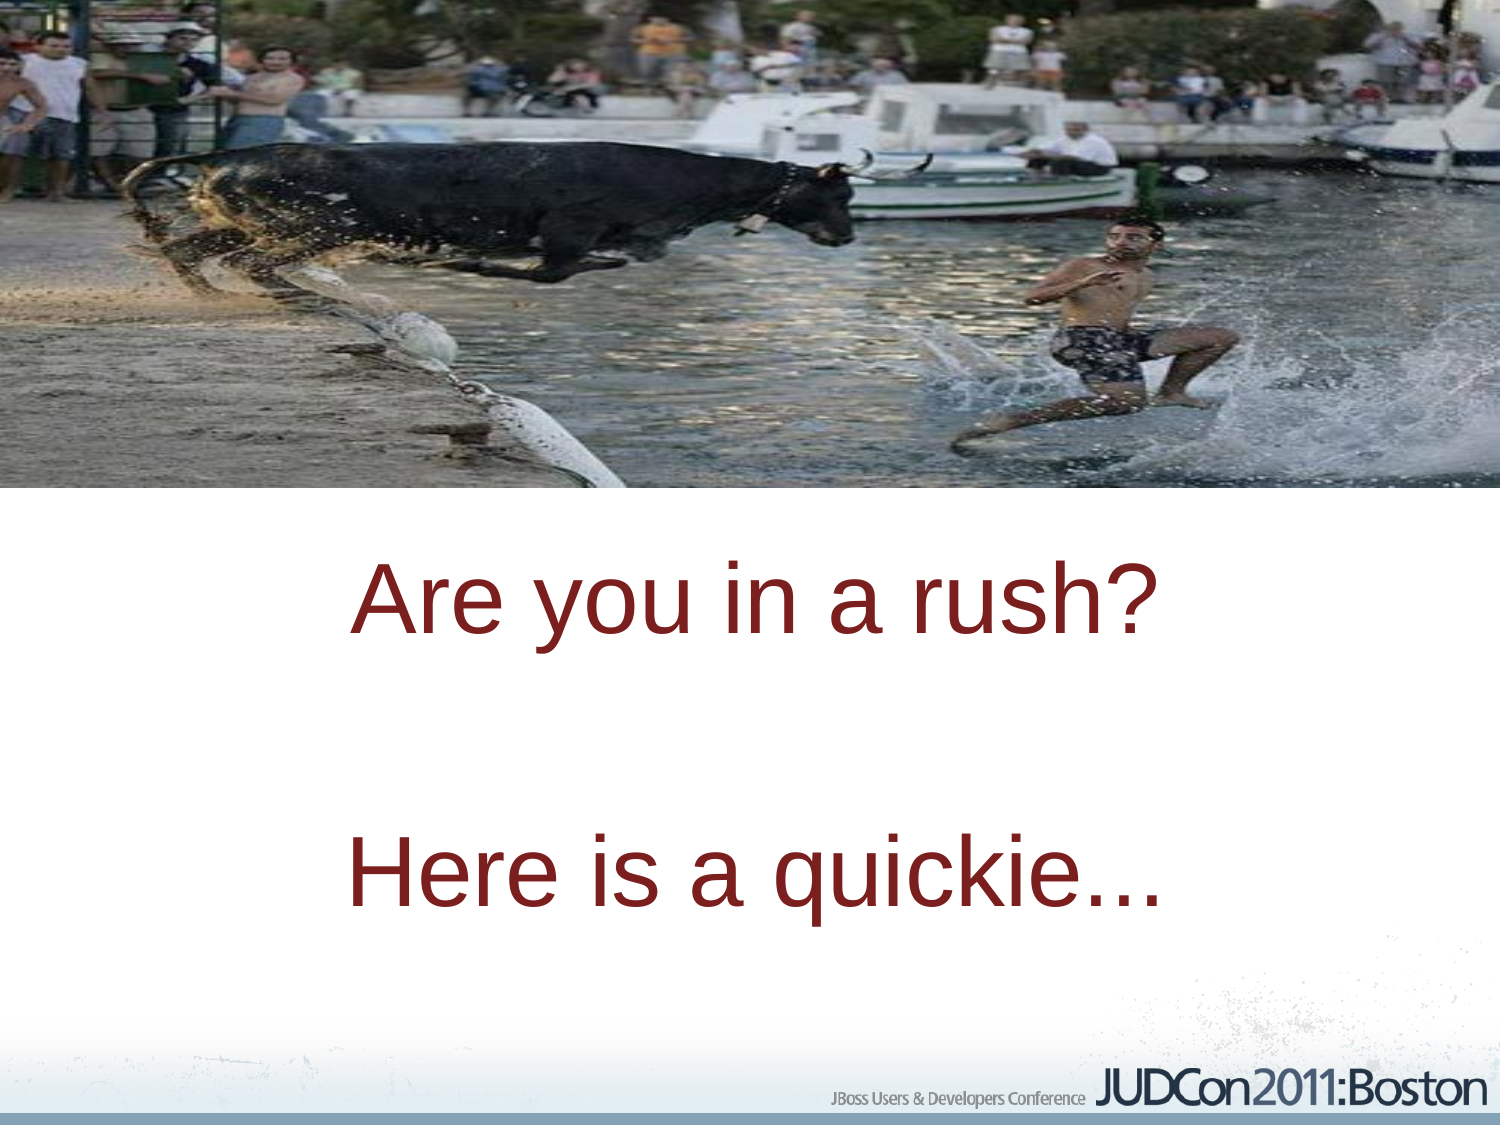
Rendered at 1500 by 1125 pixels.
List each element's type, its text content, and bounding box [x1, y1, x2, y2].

picture [0, 0, 1500, 1125]
subtitle Are you in a rush? Here is a quickie... [118, 488, 1394, 1125]
